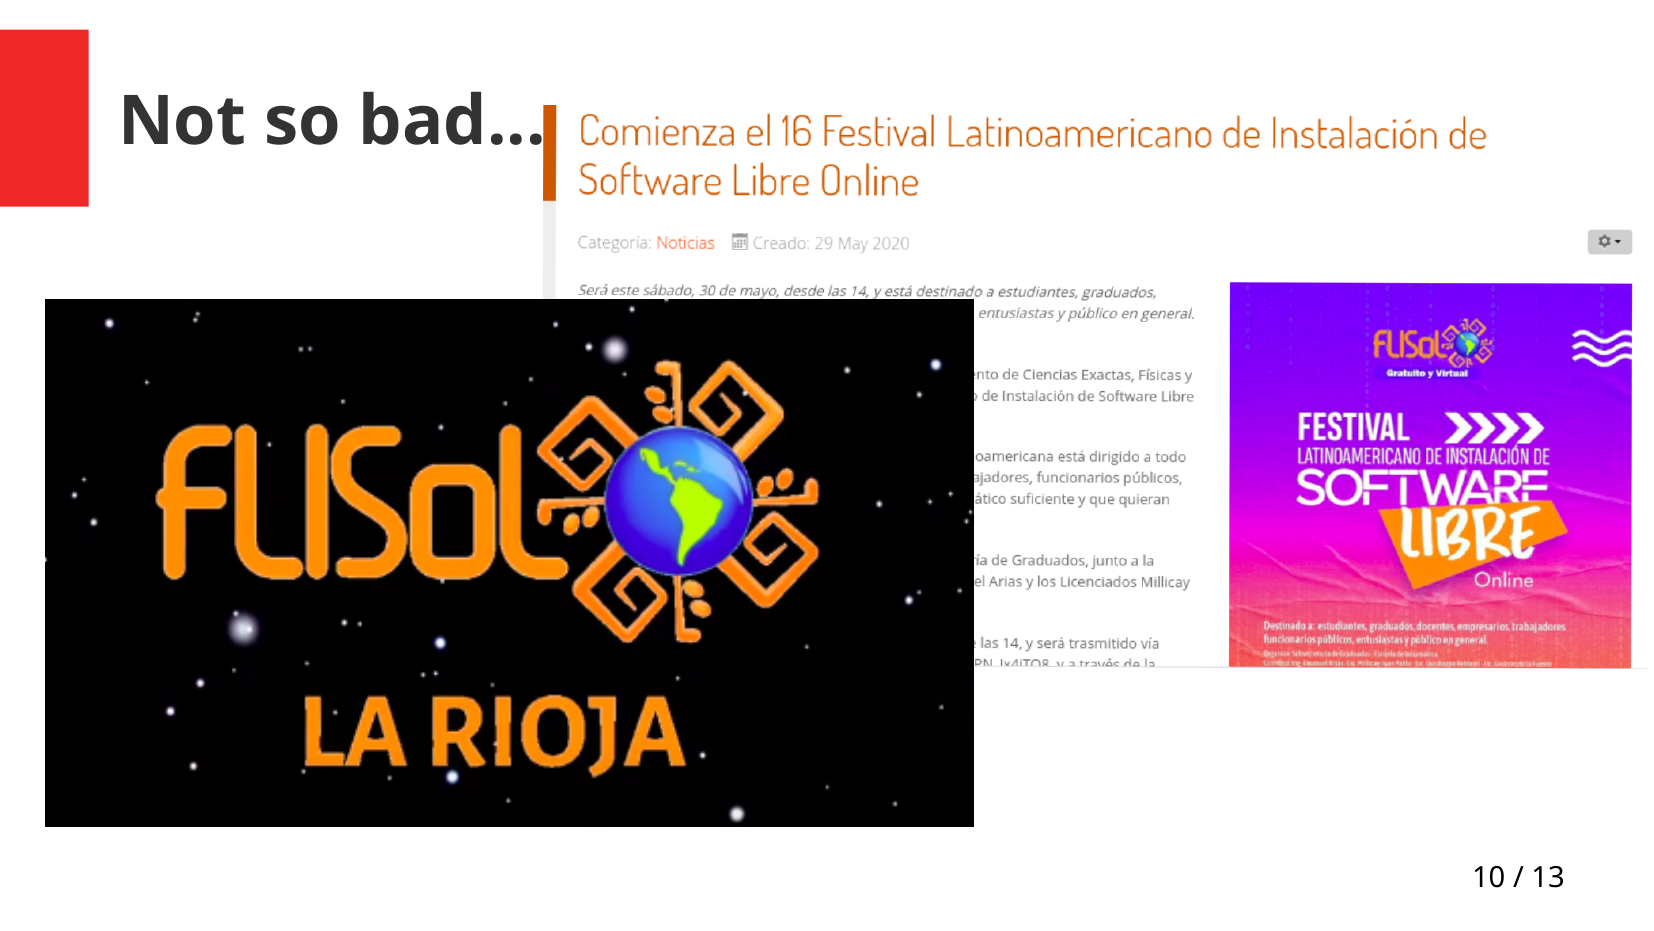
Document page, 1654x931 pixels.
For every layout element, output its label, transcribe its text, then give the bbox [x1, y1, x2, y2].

title Not so bad... [118, 29, 1595, 207]
picture [45, 105, 1650, 827]
